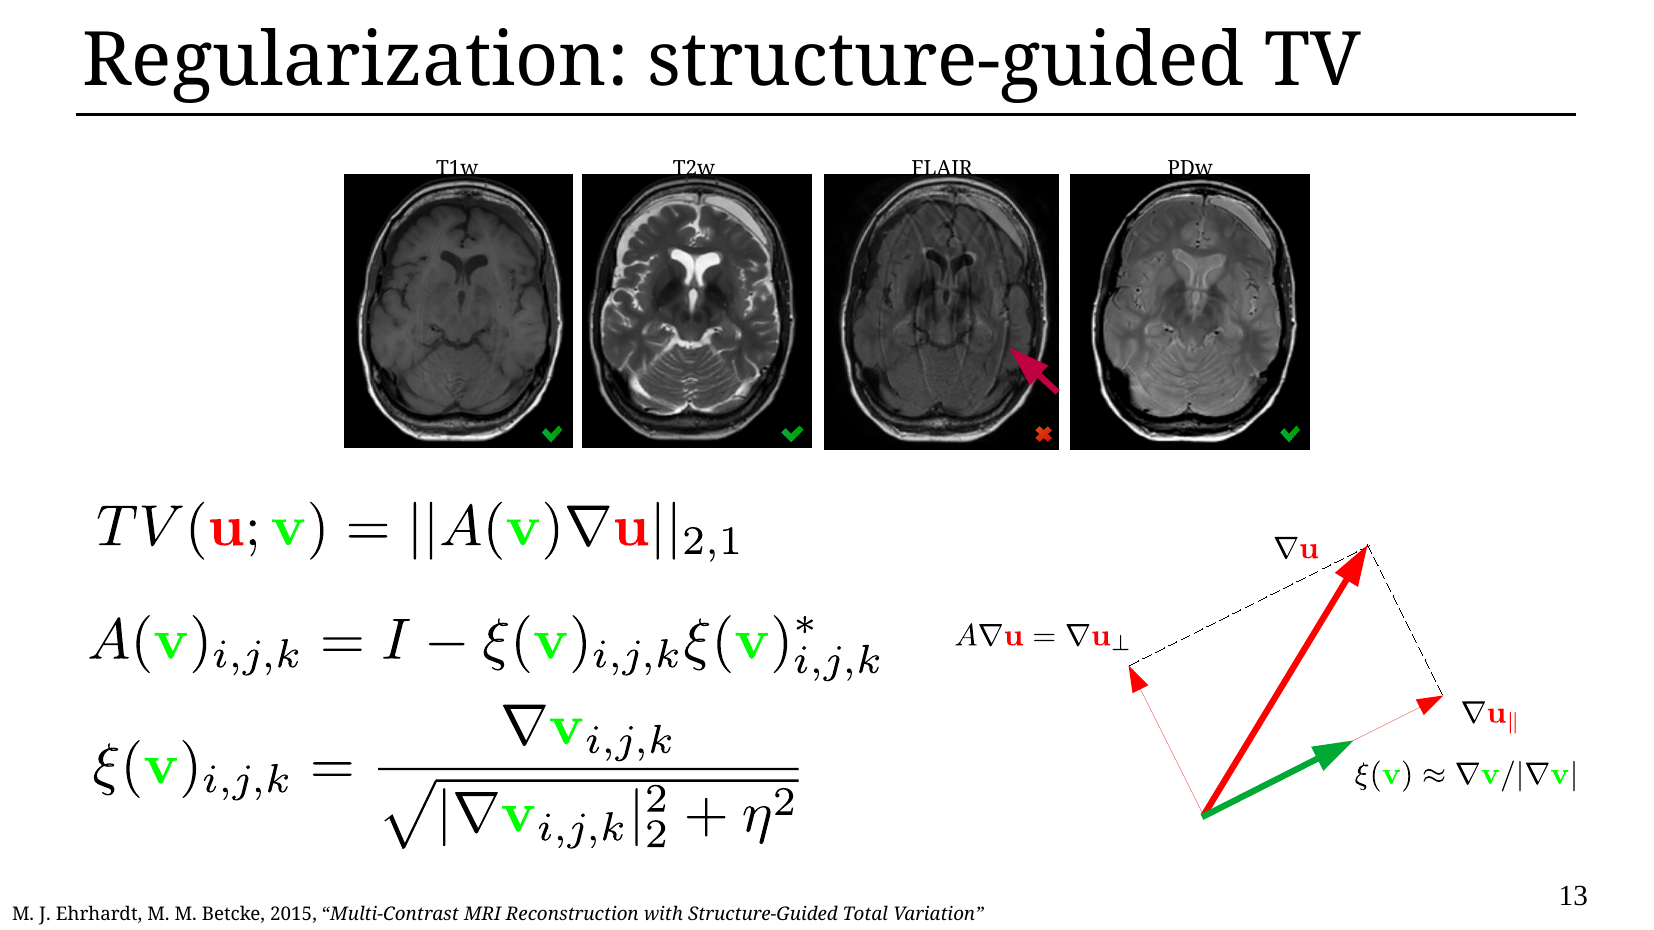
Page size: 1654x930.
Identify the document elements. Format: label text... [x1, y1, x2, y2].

picture [344, 174, 573, 448]
title Regularization: structure-guided TV [82, 7, 1571, 106]
picture [1273, 536, 1319, 560]
picture [87, 615, 880, 682]
picture [96, 501, 739, 562]
picture [90, 702, 801, 852]
picture [824, 174, 1059, 450]
text_box T1w [343, 145, 572, 185]
picture [1460, 701, 1516, 734]
text_box PDw [1076, 145, 1304, 185]
text_box FLAIR [828, 145, 1056, 185]
text_box M. J. Ehrhardt, M. M. Betcke, 2015, “Multi-Contrast MRI Reconstruction with Structure-Guided Total Variation” [0, 892, 1333, 930]
picture [1070, 174, 1310, 450]
picture [1354, 760, 1575, 792]
text_box T2w [580, 145, 808, 185]
picture [954, 623, 1129, 651]
picture [582, 174, 812, 448]
